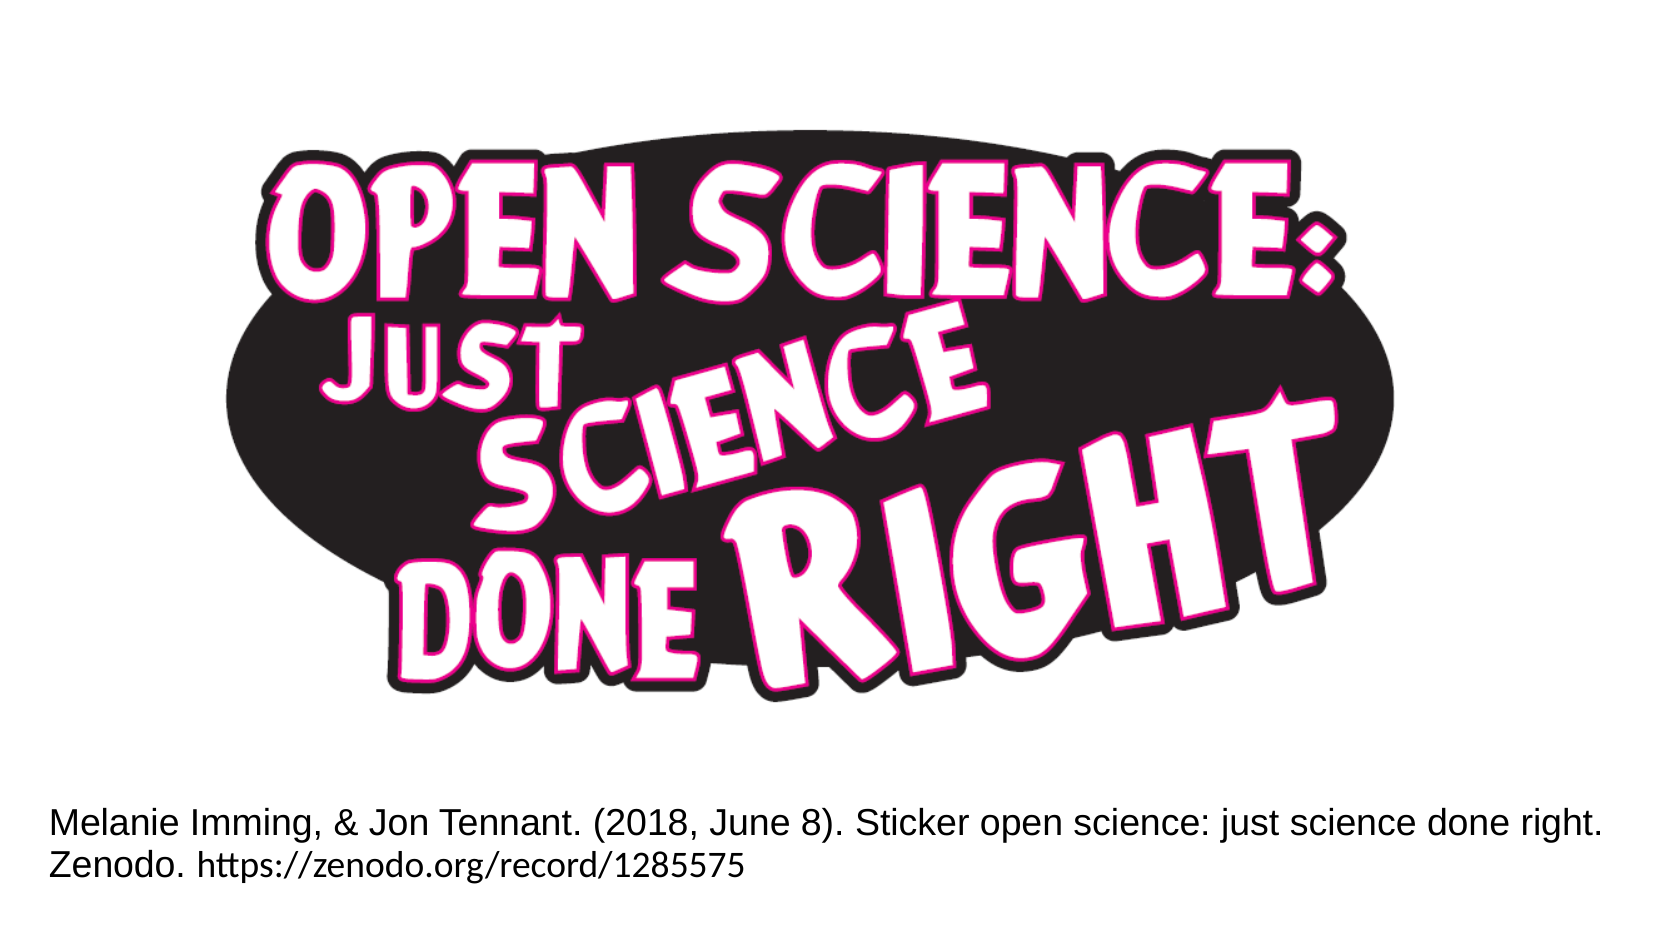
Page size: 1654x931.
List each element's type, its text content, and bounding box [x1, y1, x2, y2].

picture [204, 51, 1420, 736]
text_box Melanie Imming, & Jon Tennant. (2018, June 8). Sticker open science: just science done right. Zenodo. https://zenodo.org/record/1285575 [34, 794, 1620, 894]
title The end [82, 37, 1571, 193]
